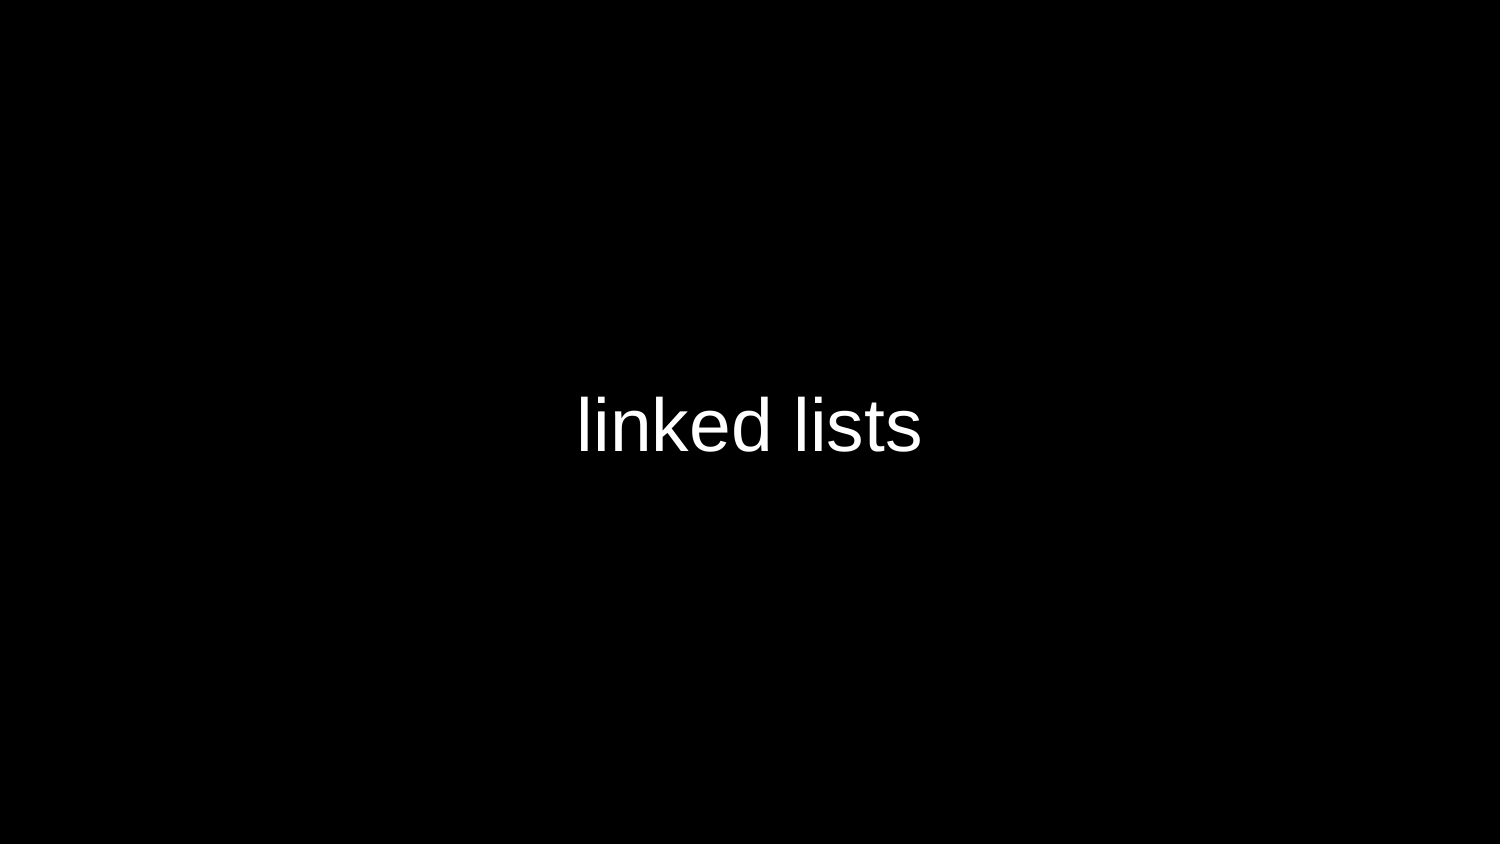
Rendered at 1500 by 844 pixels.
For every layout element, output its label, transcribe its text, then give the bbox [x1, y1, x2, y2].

title linked lists [51, 352, 1449, 491]
